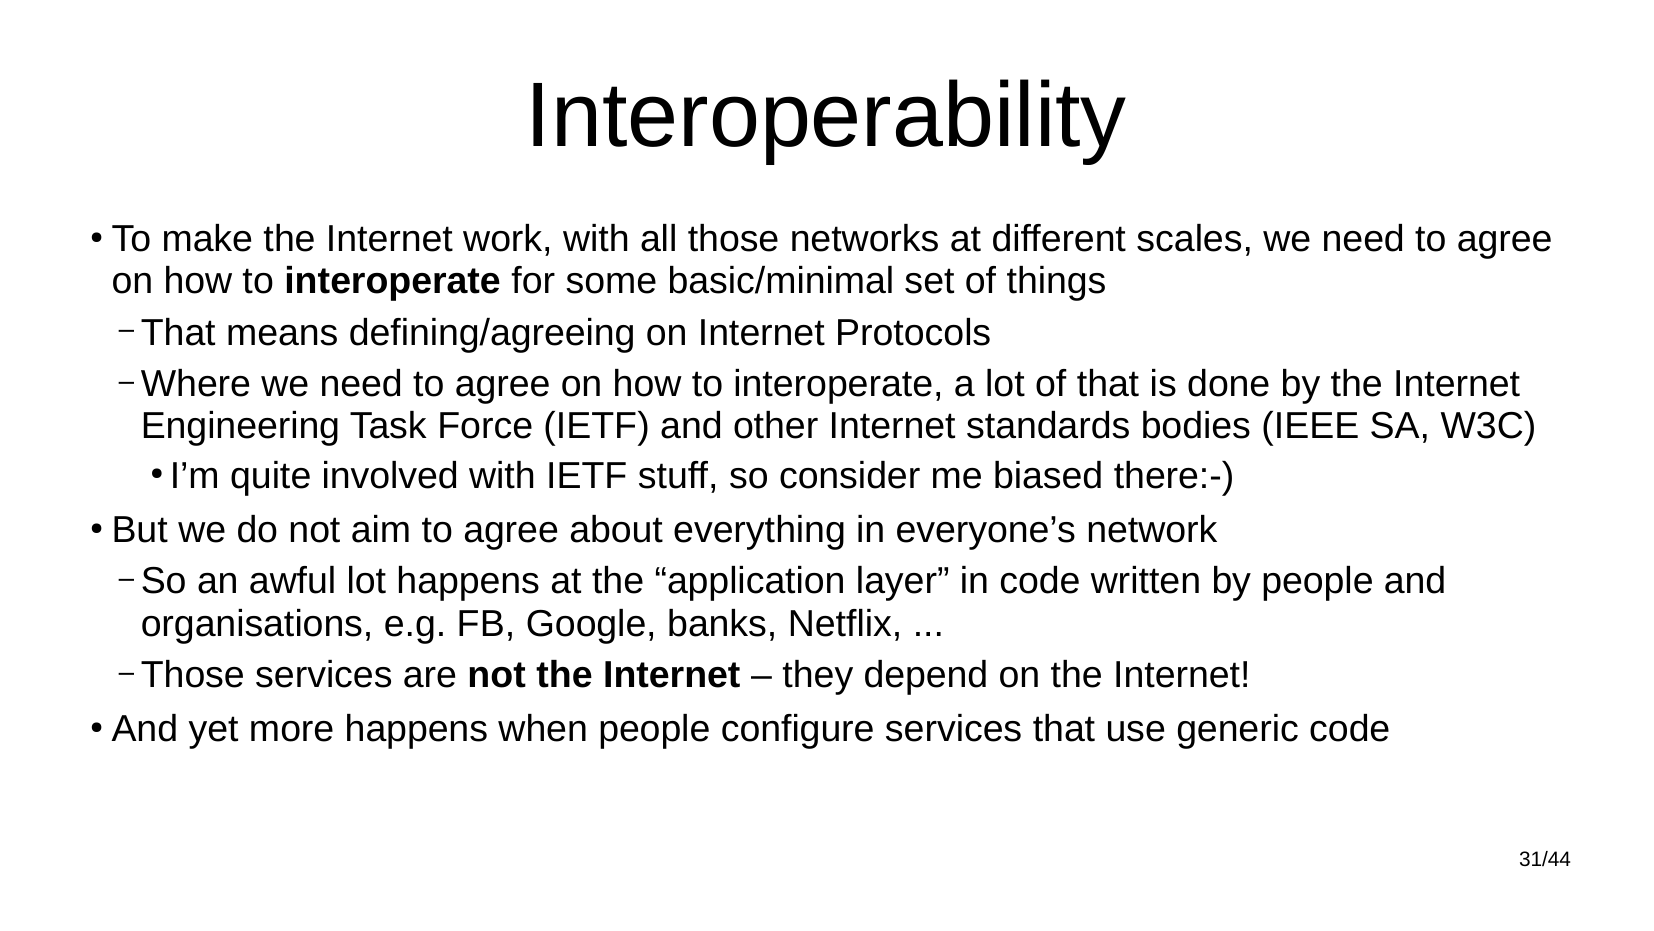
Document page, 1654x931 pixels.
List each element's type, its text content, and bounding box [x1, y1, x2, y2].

list To make the Internet work, with all those networks at different scales, we need to agree on how to interoperate for some basic/minimal set of things That means defining/agreeing on Internet Protocols Where we need to agree on how to interoperate, a lot of that is done by the Internet Engineering Task Force (IETF) and other Internet standards bodies (IEEE SA, W3C) I’m quite involved with IETF stuff, so consider me biased there:-) But we do not aim to agree about everything in everyone’s network So an awful lot happens at the “application layer” in code written by people and organisations, e.g. FB, Google, banks, Netflix, ... Those services are not the Internet – they depend on the Internet! And yet more happens when people configure services that use generic code [82, 217, 1571, 758]
title Interoperability [82, 37, 1571, 193]
